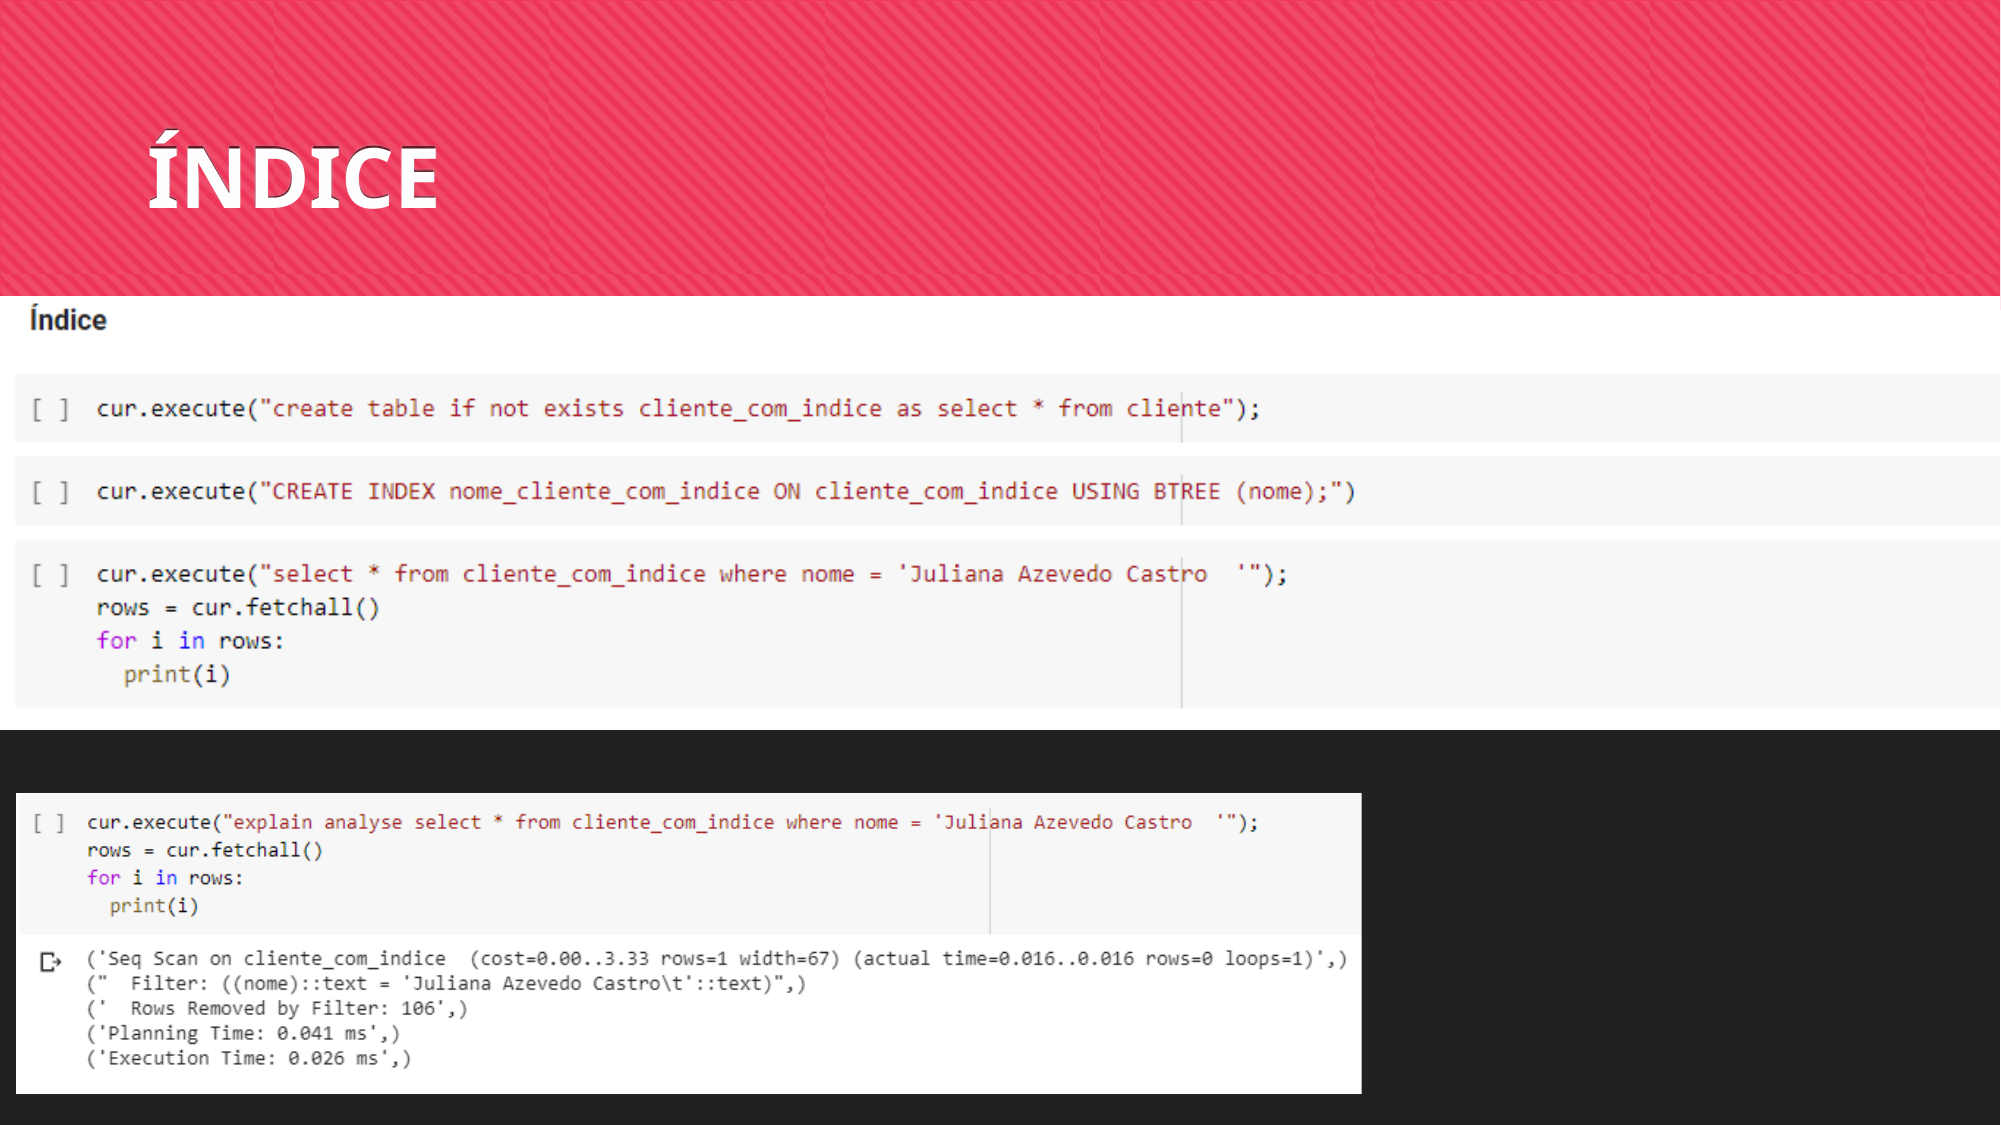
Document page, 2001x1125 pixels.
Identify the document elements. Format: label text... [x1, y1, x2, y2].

picture [16, 793, 1362, 1094]
title ÍNDICE [132, 73, 1868, 233]
picture [0, 1, 2001, 730]
